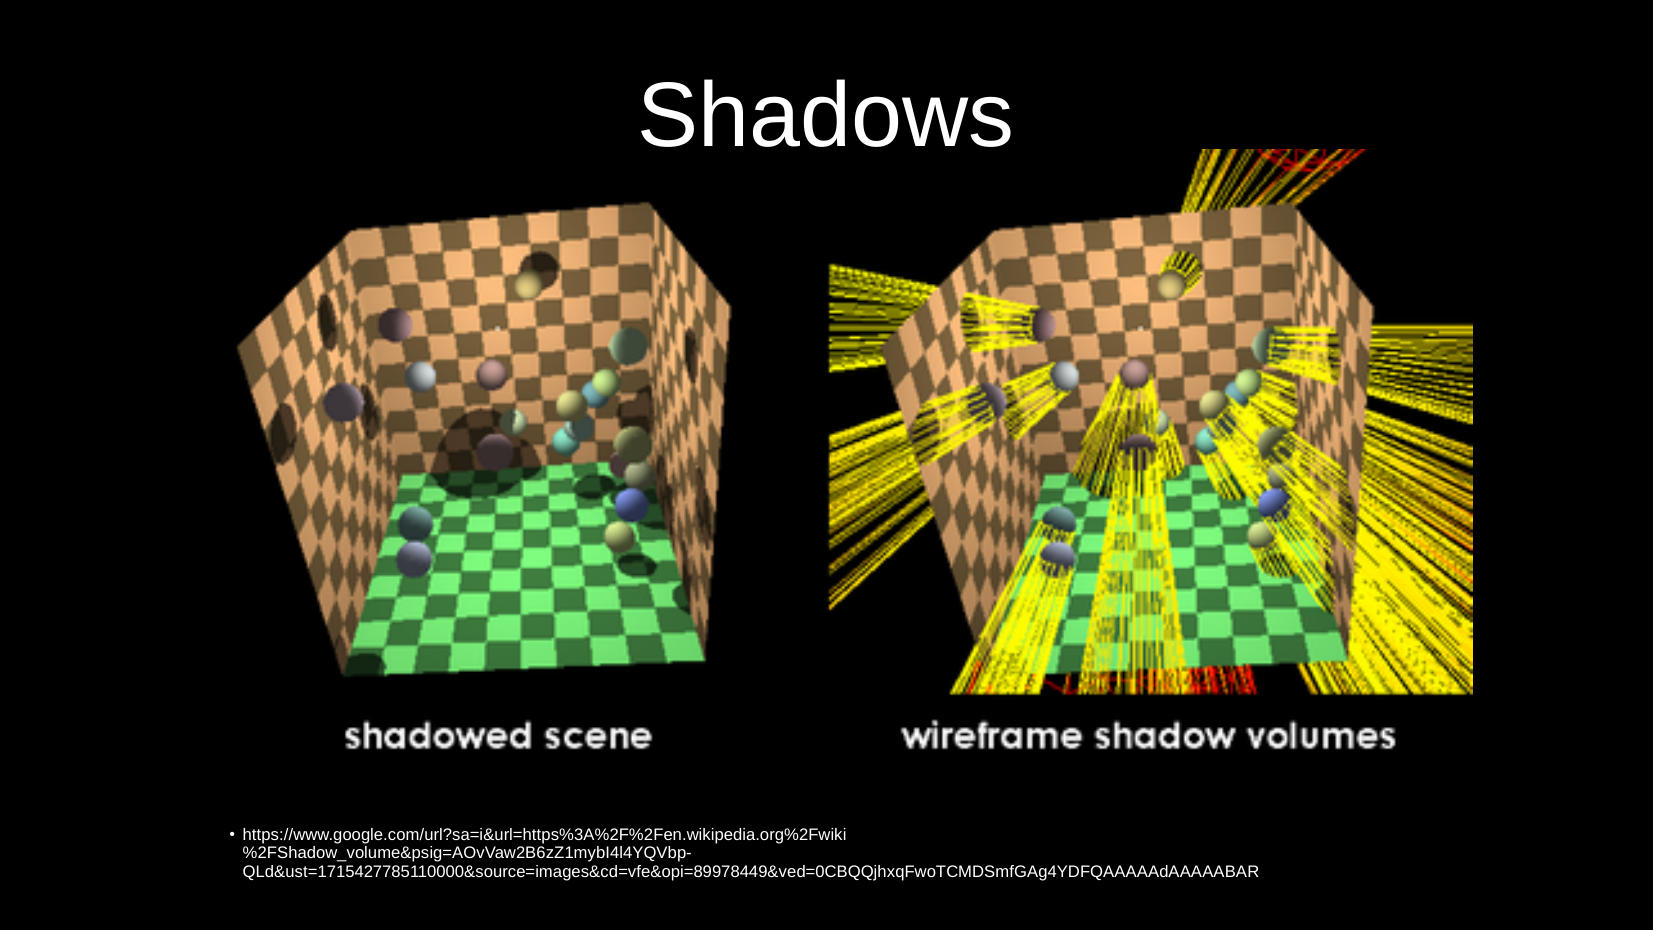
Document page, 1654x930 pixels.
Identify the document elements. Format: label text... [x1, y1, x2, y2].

picture [187, 149, 1473, 788]
title Shadows [82, 37, 1571, 193]
list https://www.google.com/url?sa=i&url=https%3A%2F%2Fen.wikipedia.org%2Fwiki%2FShadow_volume&psig=AOvVaw2B6zZ1mybI4l4YQVbp-QLd&ust=1715427785110000&source=images&cd=vfe&opi=89978449&ved=0CBQQjhxqFwoTCMDSmfGAg4YDFQAAAAAdAAAAABAR [225, 825, 1276, 901]
